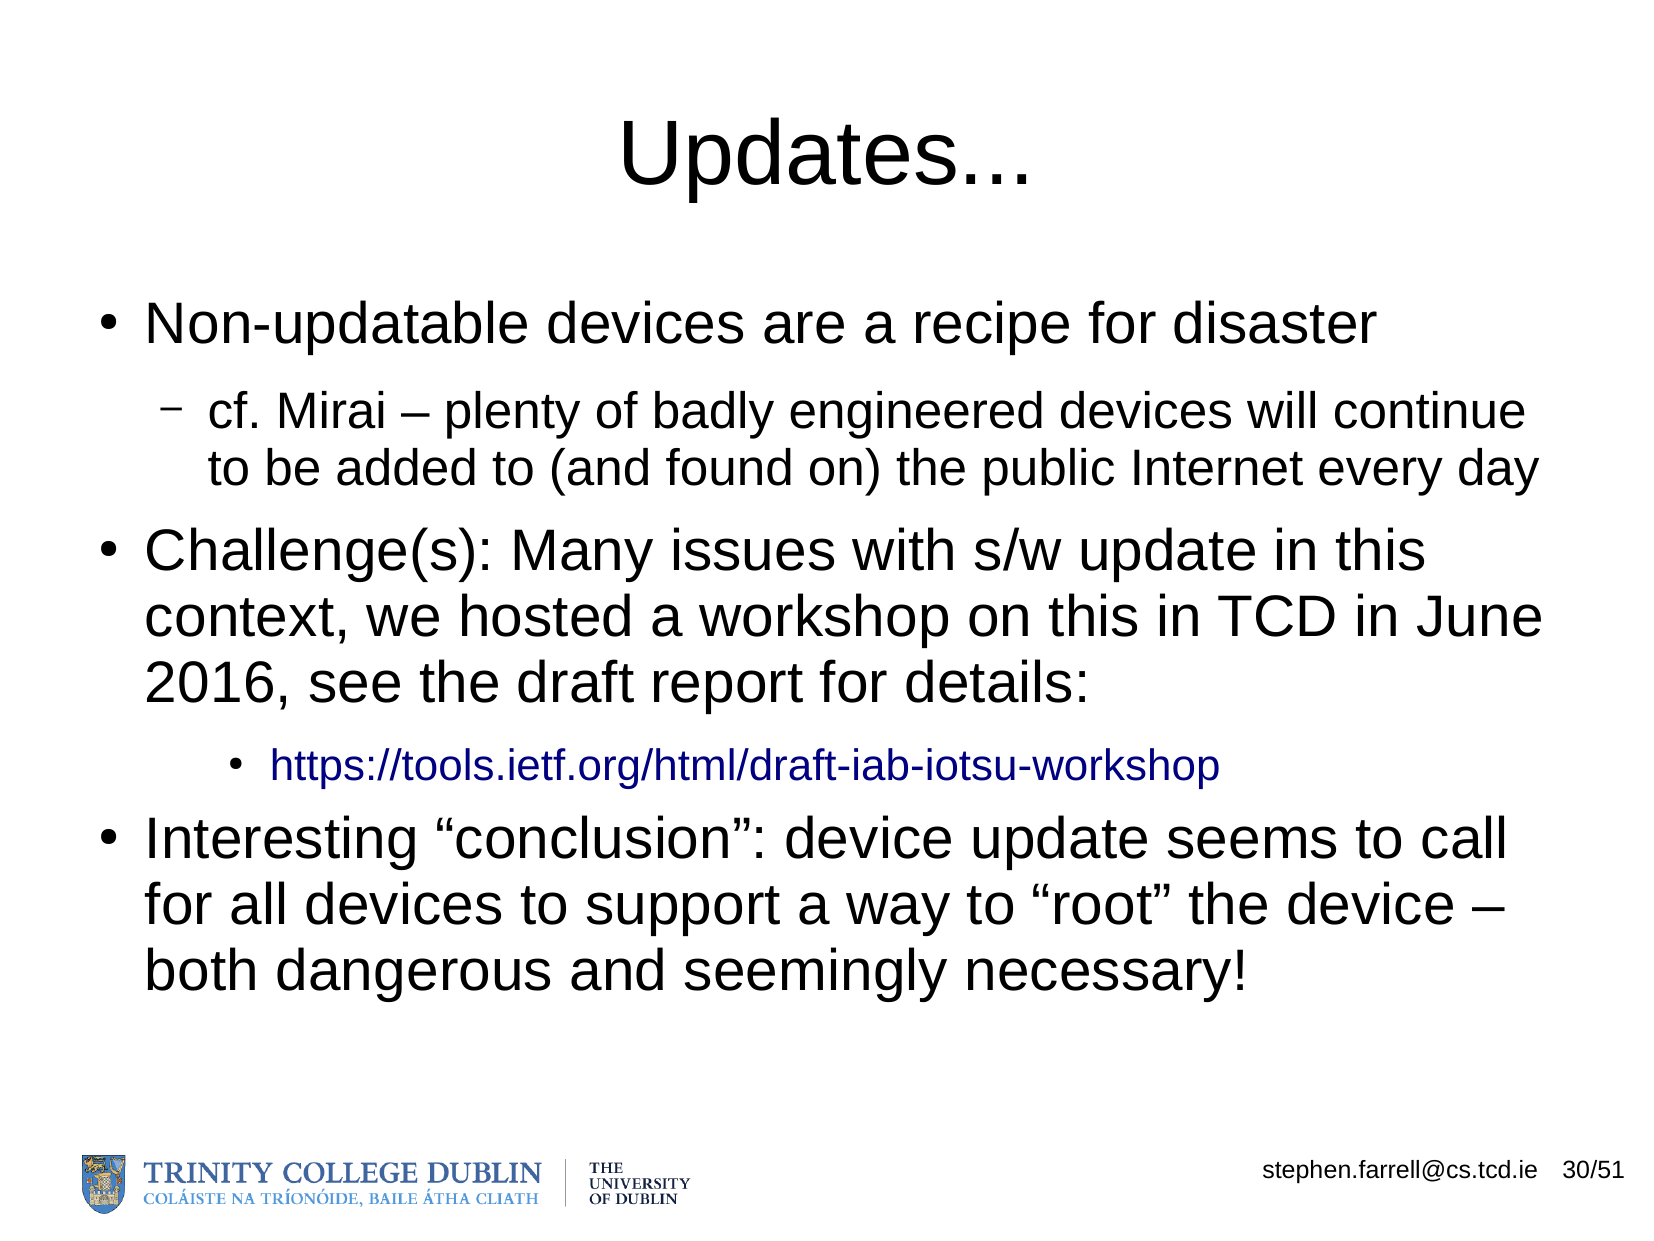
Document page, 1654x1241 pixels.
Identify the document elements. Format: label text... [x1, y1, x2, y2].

picture [82, 1155, 694, 1214]
list Non-updatable devices are a recipe for disaster cf. Mirai – plenty of badly engineered devices will continue to be added to (and found on) the public Internet every day Challenge(s): Many issues with s/w update in this context, we hosted a workshop on this in TCD in June 2016, see the draft report for details: https://tools.ietf.org/html/draft-iab-iotsu-workshop Interesting “conclusion”: device update seems to call for all devices to support a way to “root” the device – both dangerous and seemingly necessary! [82, 290, 1571, 1010]
title Updates... [82, 49, 1571, 257]
